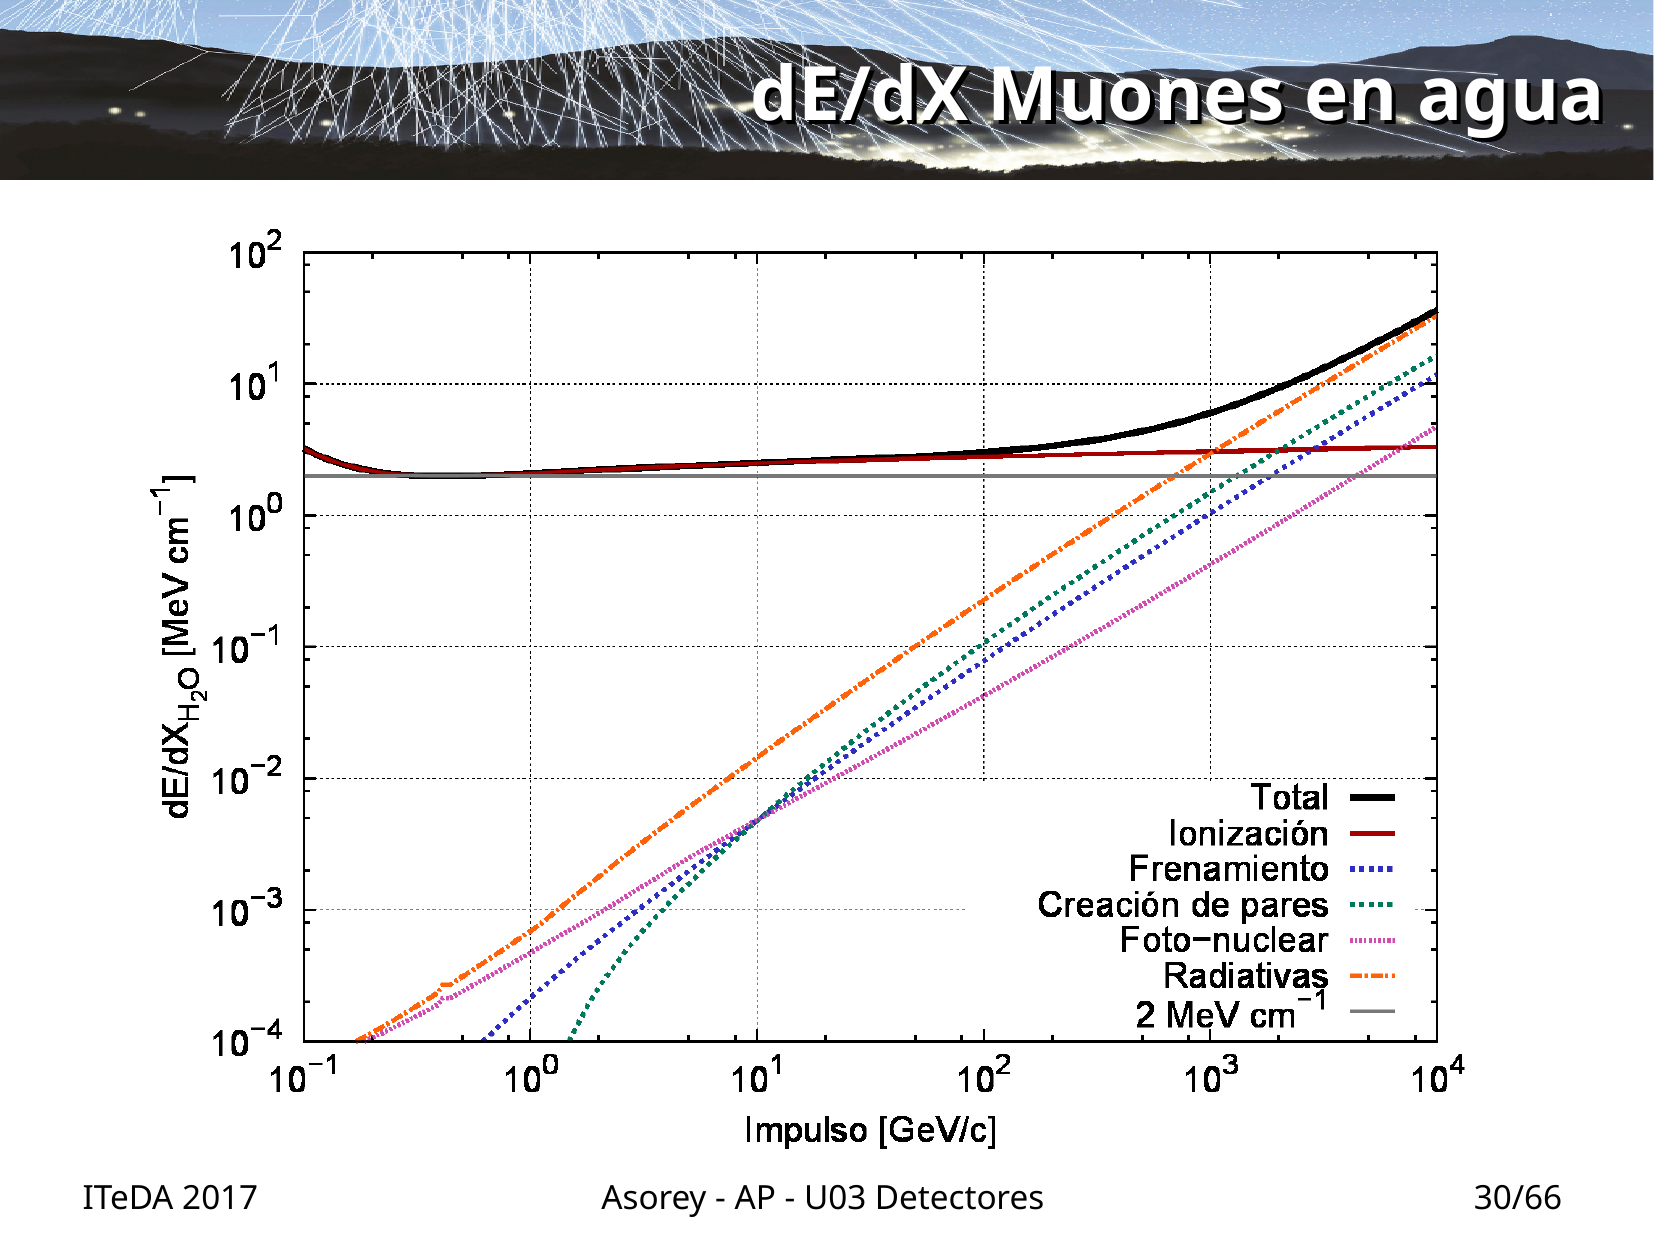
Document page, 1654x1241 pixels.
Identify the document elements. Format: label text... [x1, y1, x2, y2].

picture [150, 209, 1501, 1156]
title dE/dX Muones en agua [45, 15, 1606, 166]
picture [0, 0, 1654, 180]
